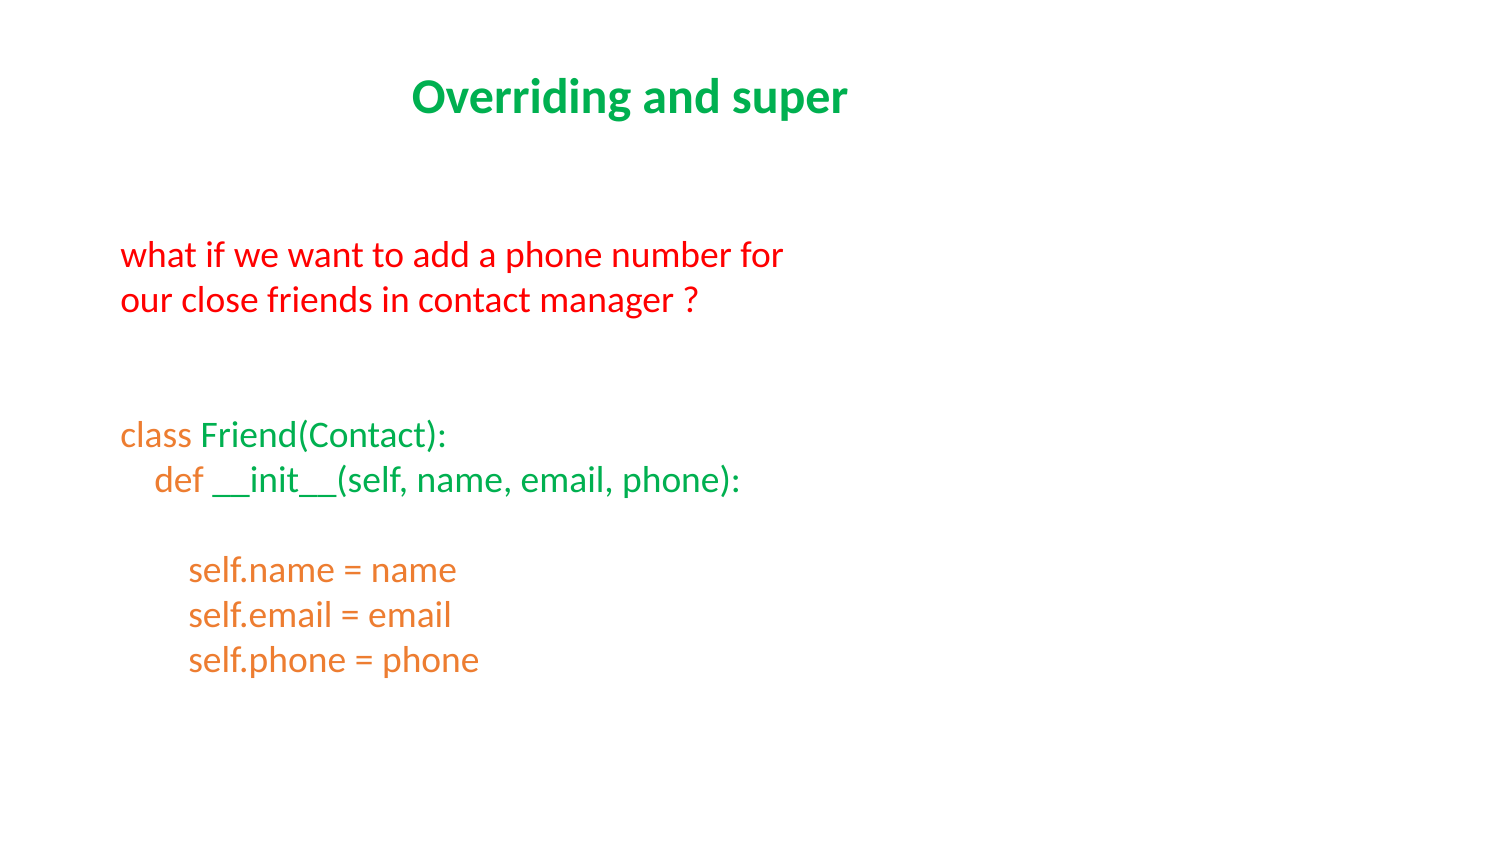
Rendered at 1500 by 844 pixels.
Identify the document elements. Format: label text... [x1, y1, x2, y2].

text_box Overriding and super [397, 56, 864, 131]
text_box what if we want to add a phone number for our close friends in contact manager ? class Friend(Contact): def __init__(self, name, email, phone): self.name = name self.email = email self.phone = phone [105, 222, 855, 687]
